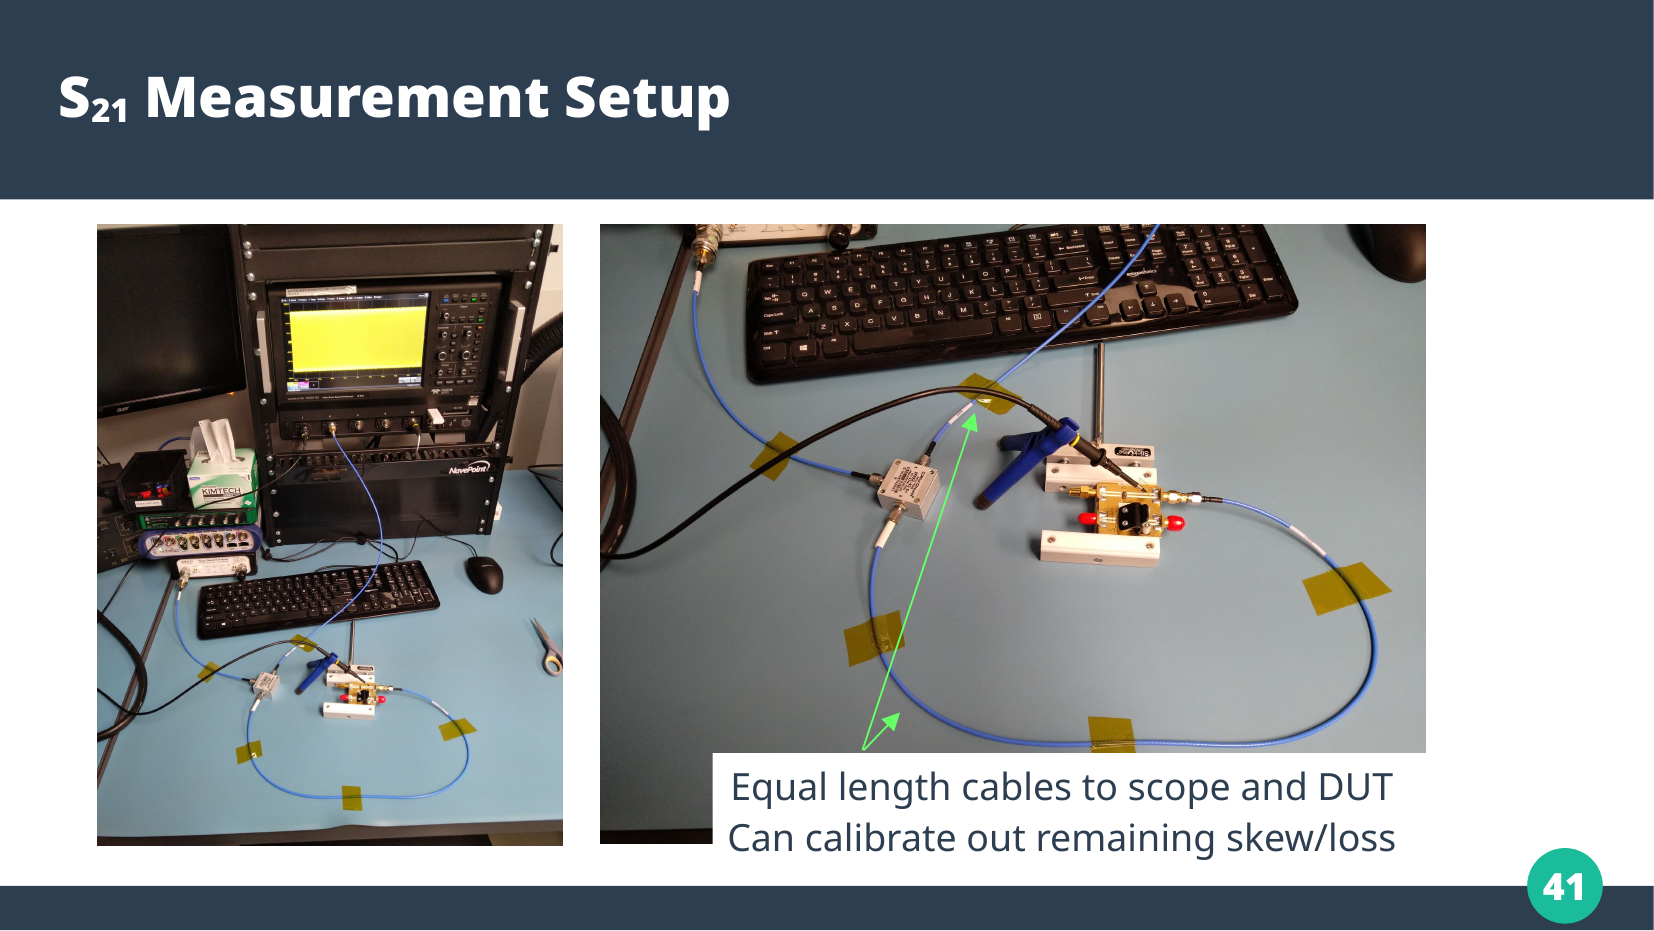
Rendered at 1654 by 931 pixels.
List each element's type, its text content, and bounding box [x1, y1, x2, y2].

title S21 Measurement Setup [59, 37, 1595, 155]
picture [600, 224, 1426, 844]
text_box Equal length cables to scope and DUT Can calibrate out remaining skew/loss [712, 760, 1458, 863]
picture [97, 224, 563, 846]
